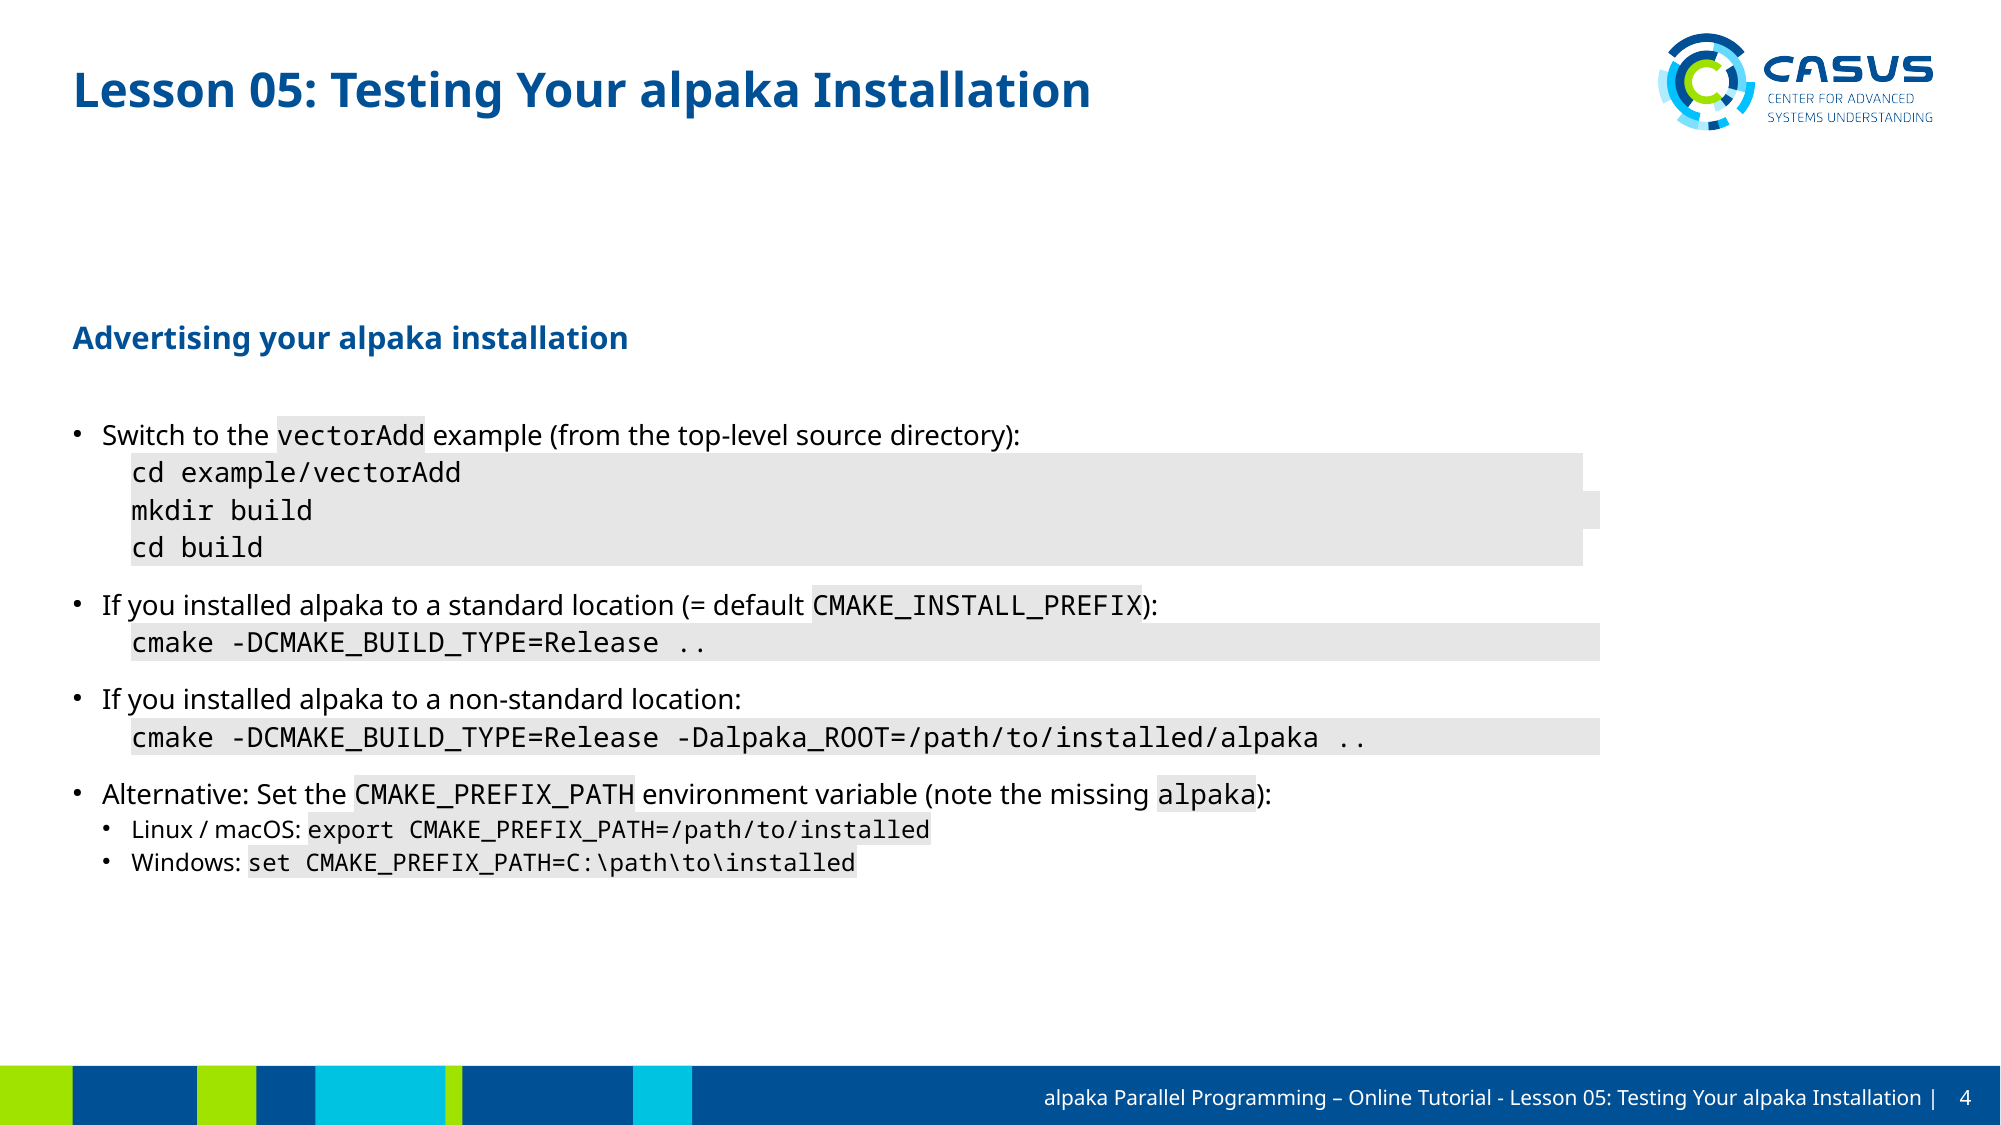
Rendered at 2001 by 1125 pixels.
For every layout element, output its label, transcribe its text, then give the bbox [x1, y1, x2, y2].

title Lesson 05: Testing Your alpaka Installation [72, 54, 1620, 123]
list Advertising your alpaka installation Switch to the vectorAdd example (from the top-level source directory): cd example/vectorAdd mkdir build cd build If you installed alpaka to a standard location (= default CMAKE_INSTALL_PREFIX): cmake -DCMAKE_BUILD_TYPE=Release .. If you installed alpaka to a non-standard location: cmake -DCMAKE_BUILD_TYPE=Release -Dalpaka_ROOT=/path/to/installed/alpaka .. Alternative: Set the CMAKE_PREFIX_PATH environment variable (note the missing alpaka): Linux / macOS: export CMAKE_PREFIX_PATH=/path/to/installed Windows: set CMAKE_PREFIX_PATH=C:\path\to\installed [72, 316, 1620, 979]
picture [1658, 33, 1933, 131]
